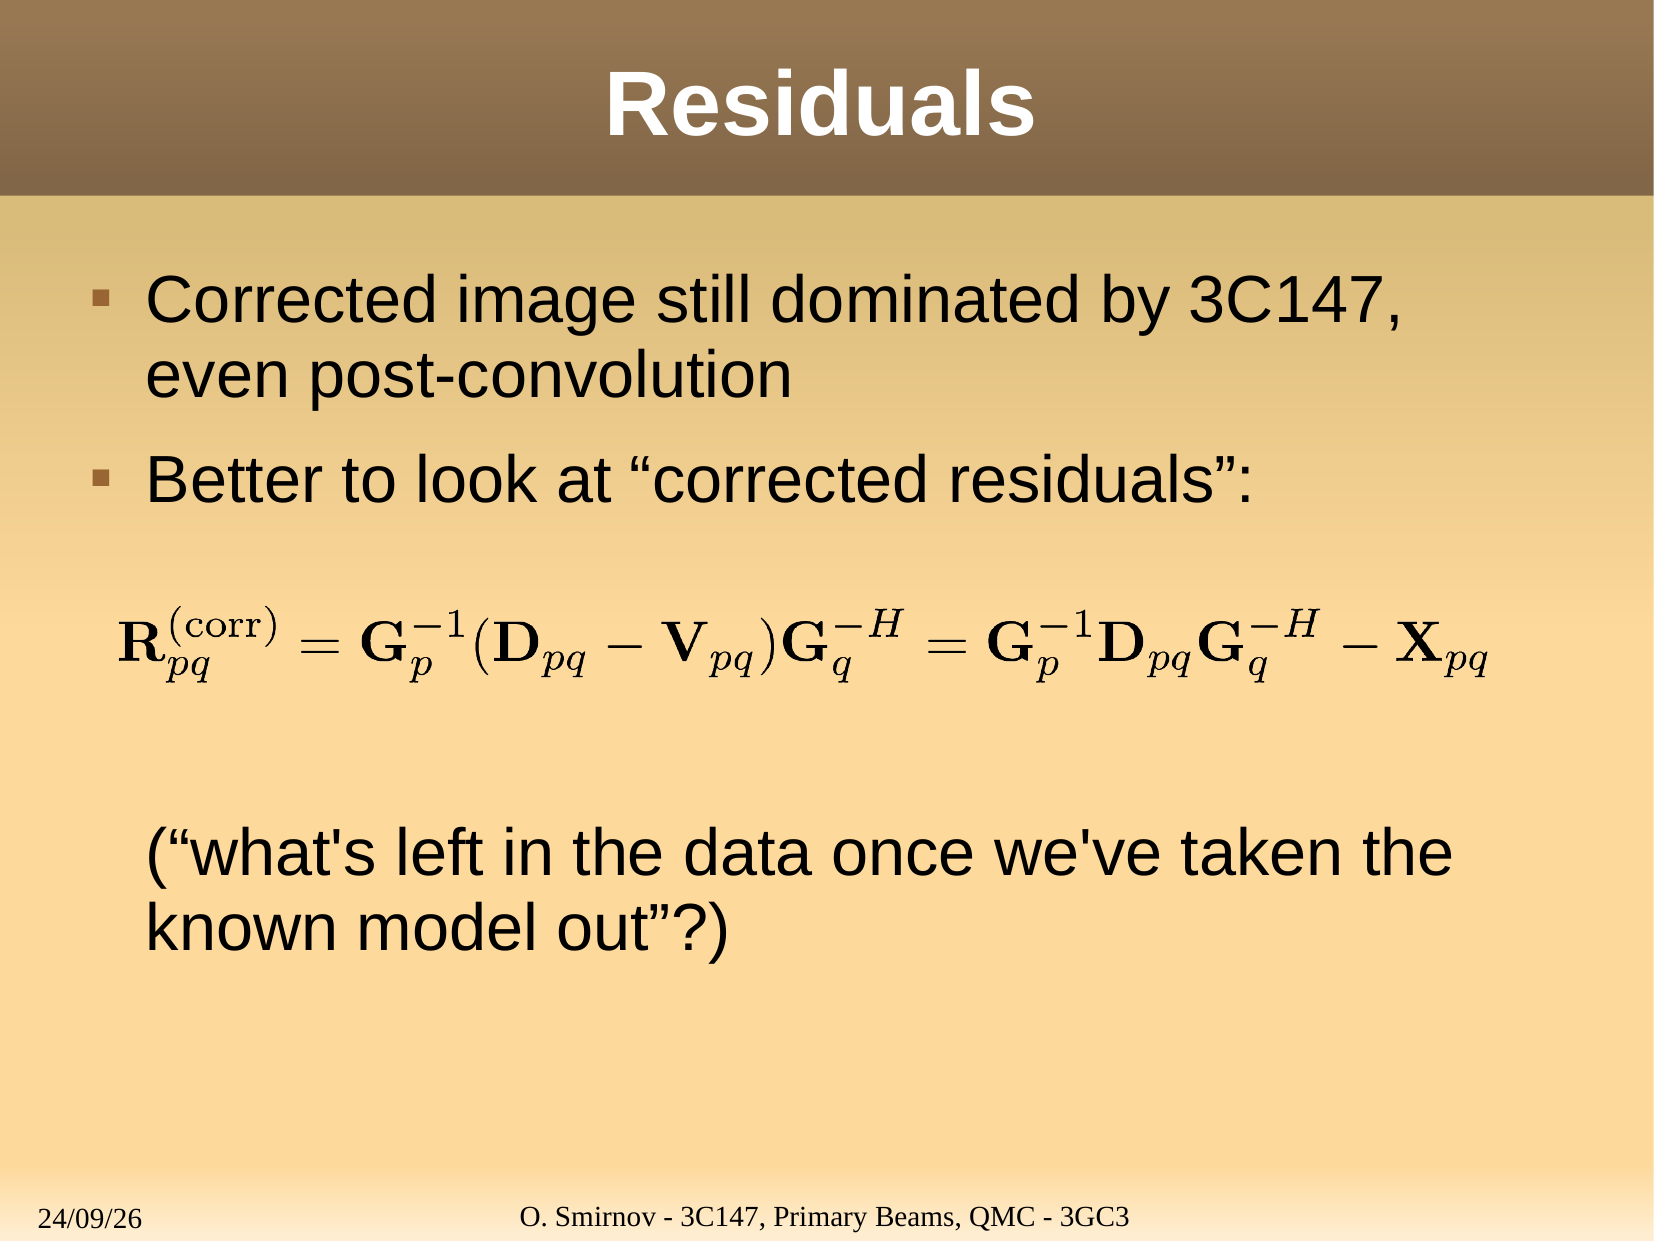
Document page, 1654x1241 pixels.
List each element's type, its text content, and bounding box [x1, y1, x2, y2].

title Residuals [76, 0, 1565, 208]
list Corrected image still dominated by 3C147, even post-convolution Better to look at “corrected residuals”: (“what's left in the data once we've taken the known model out”?) [75, 262, 1564, 1081]
picture [0, 0, 1654, 1241]
